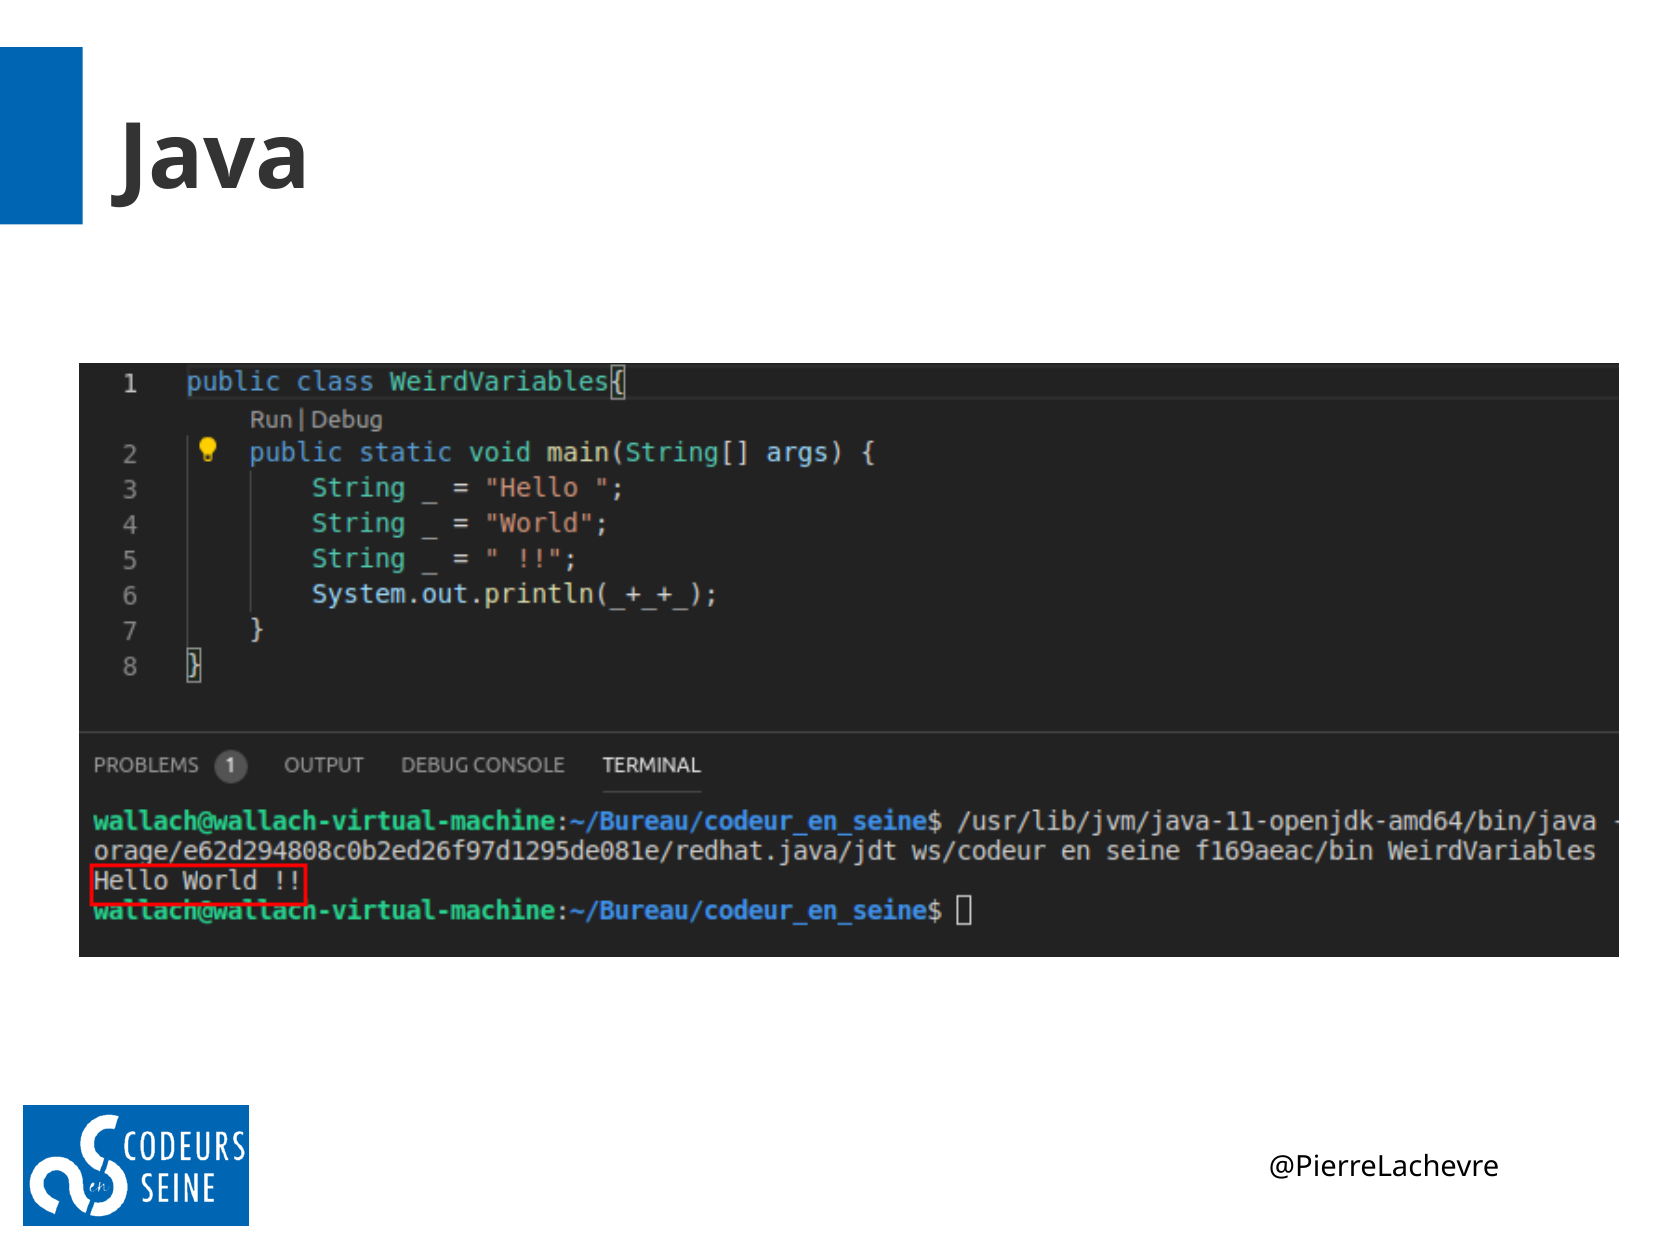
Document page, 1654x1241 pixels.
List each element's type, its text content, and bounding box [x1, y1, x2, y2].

picture [23, 1105, 249, 1226]
picture [79, 363, 1619, 957]
title Java [118, 49, 1571, 257]
